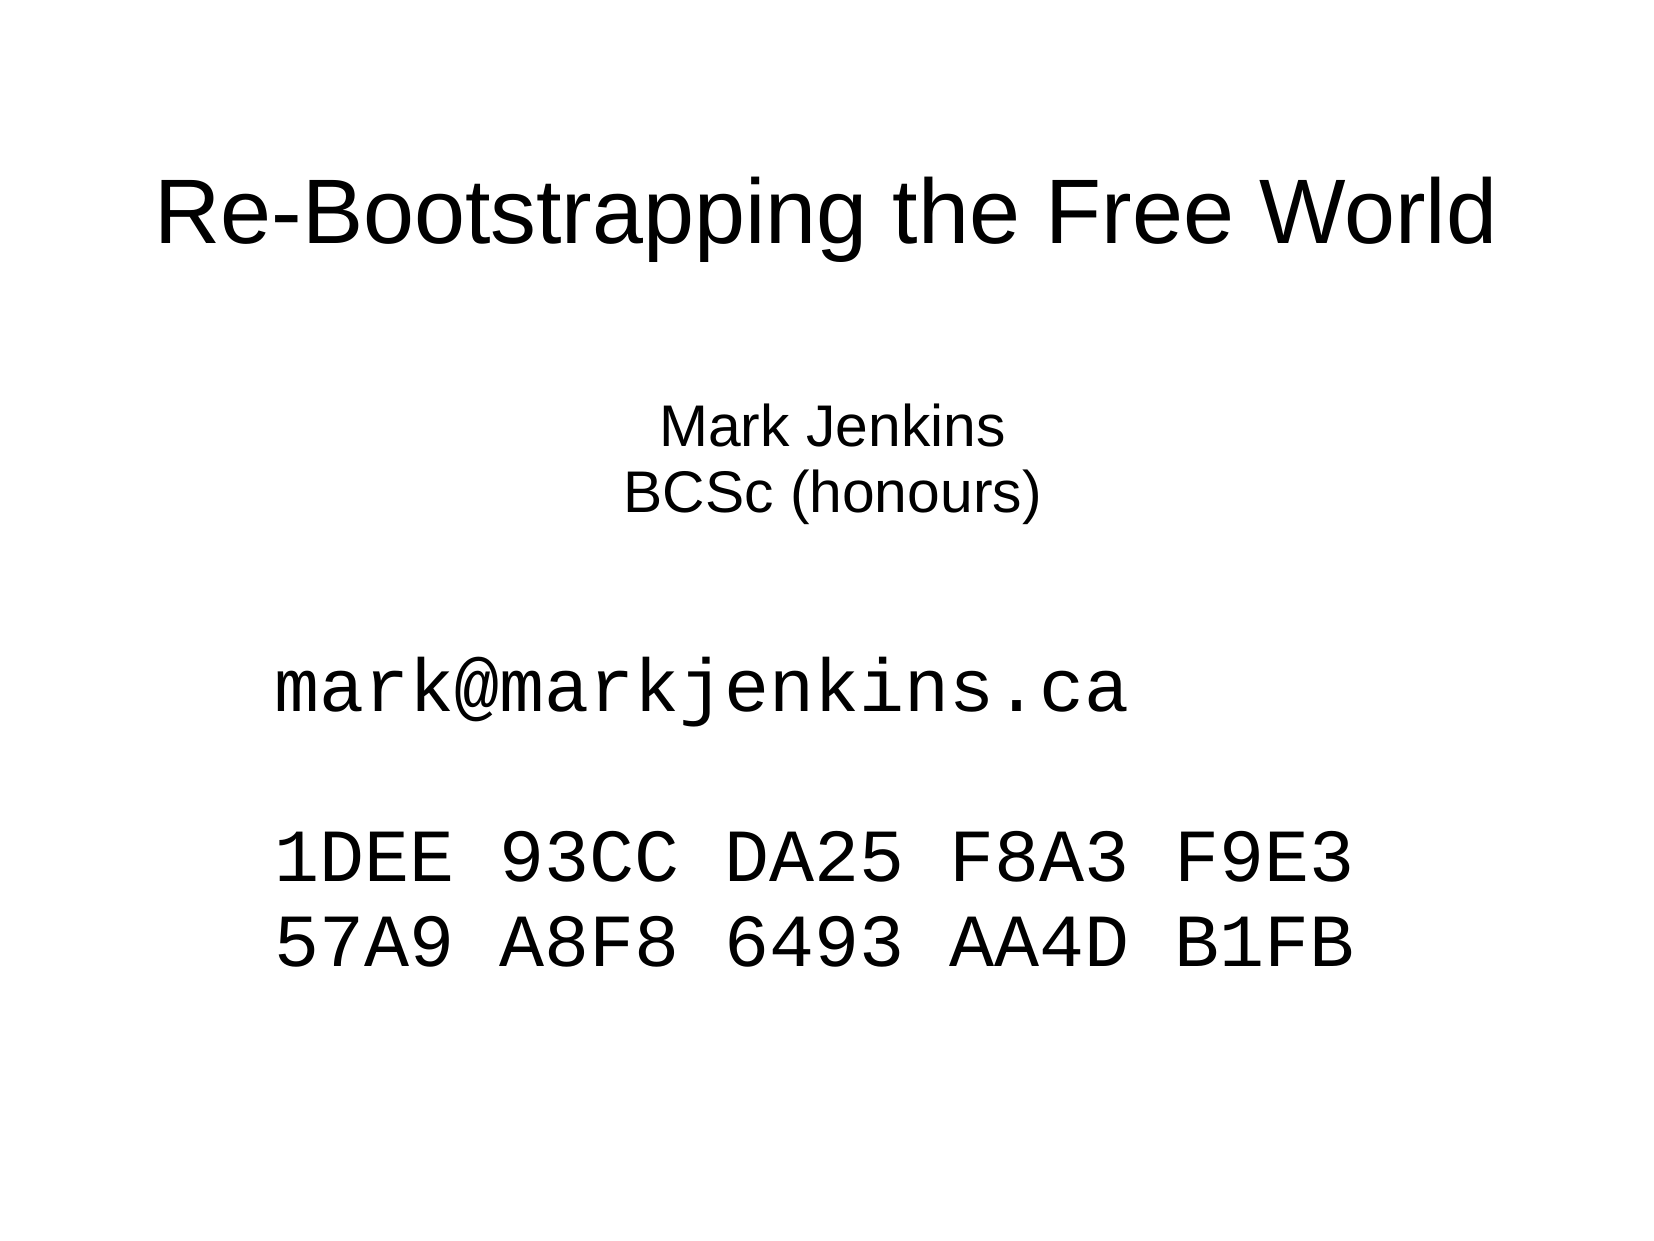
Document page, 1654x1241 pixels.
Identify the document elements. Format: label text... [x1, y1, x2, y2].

text_box mark@markjenkins.ca 1DEE 93CC DA25 F8A3 F9E3 57A9 A8F8 6493 AA4D B1FB [259, 641, 1441, 1020]
title Re-Bootstrapping the Free World [82, 109, 1571, 520]
subtitle Mark Jenkins BCSc (honours) [259, 248, 1406, 641]
